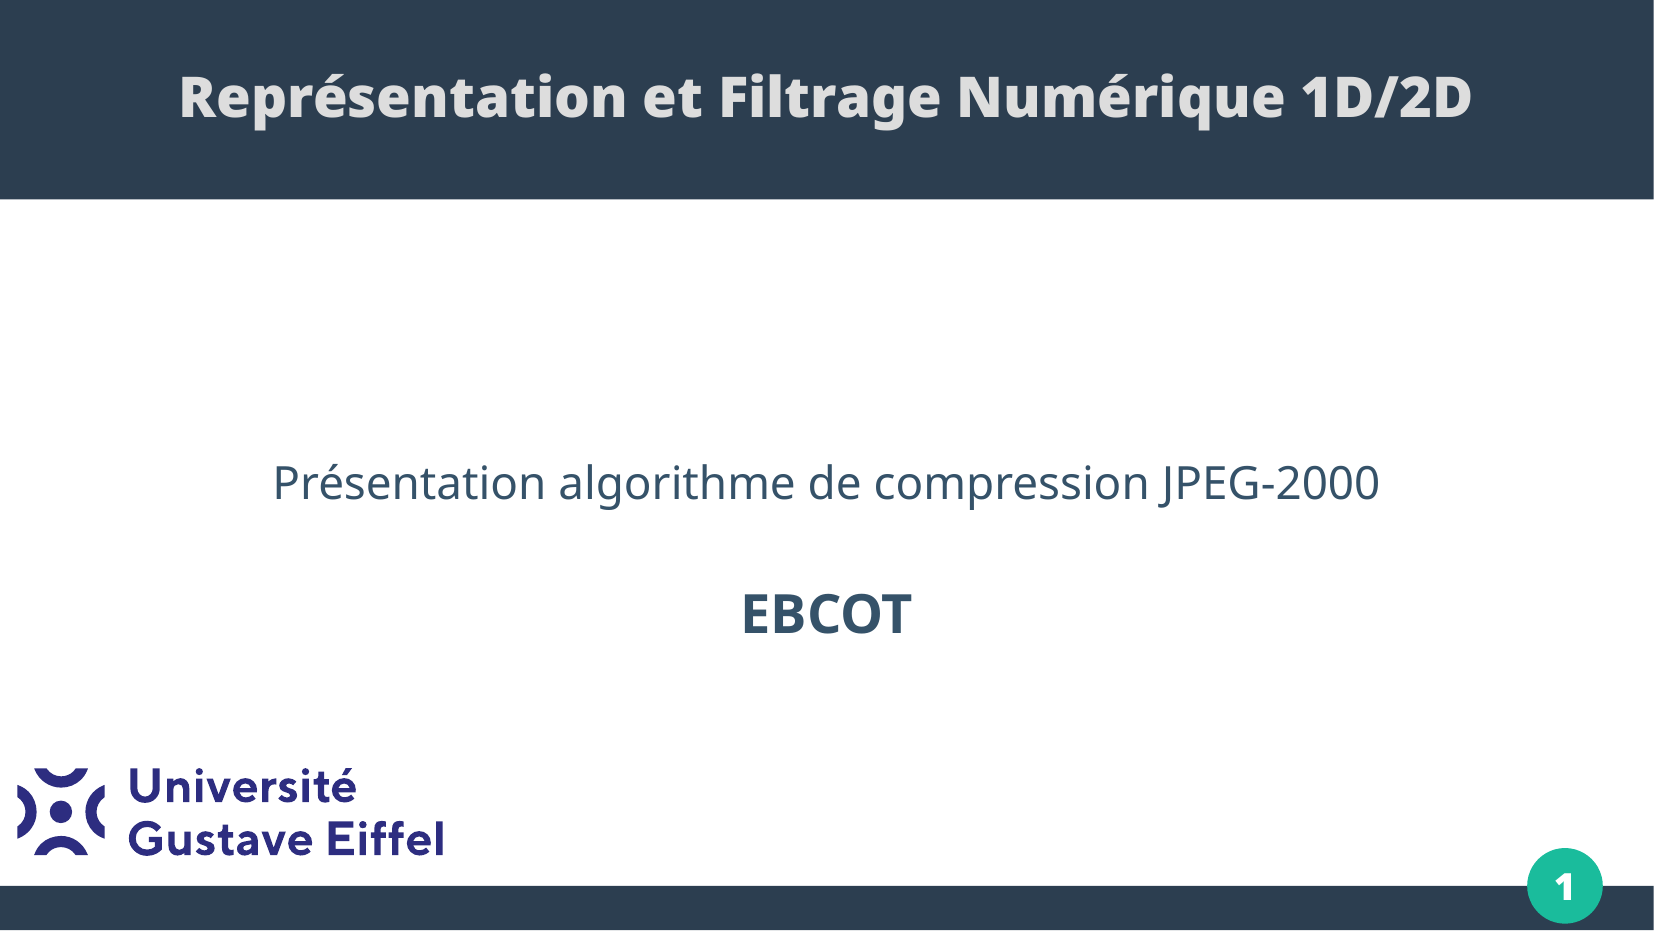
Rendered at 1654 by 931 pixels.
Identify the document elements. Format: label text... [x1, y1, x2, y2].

subtitle Présentation algorithme de compression JPEG-2000 EBCOT [59, 243, 1595, 857]
title Représentation et Filtrage Numérique 1D/2D [59, 37, 1595, 155]
picture [17, 767, 443, 857]
